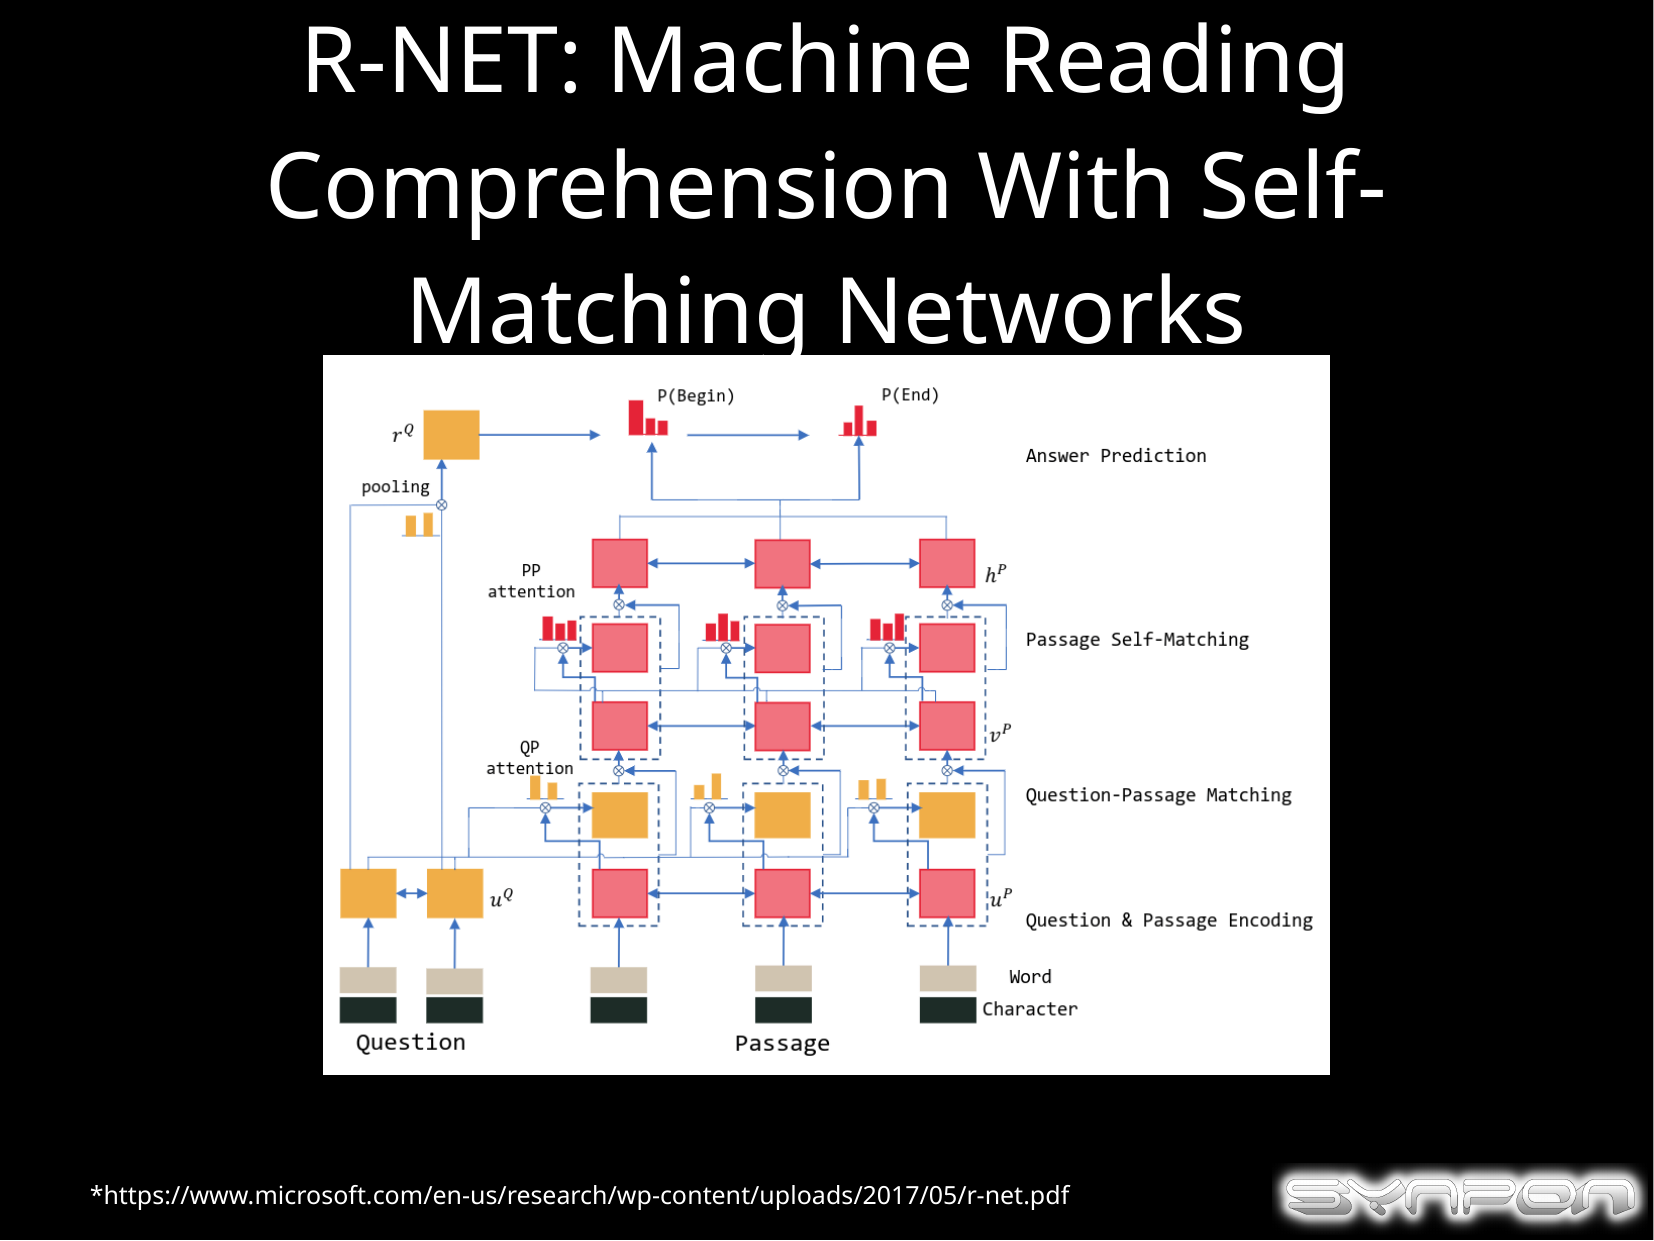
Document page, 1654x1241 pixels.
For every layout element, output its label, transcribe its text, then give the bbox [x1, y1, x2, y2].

picture [1272, 1163, 1648, 1235]
text_box *https://www.microsoft.com/en-us/research/wp-content/uploads/2017/05/r-net.pdf [75, 1170, 1171, 1210]
title R-NET: Machine Reading Comprehension With Self-Matching Networks [82, 44, 1571, 321]
picture [323, 355, 1330, 1075]
